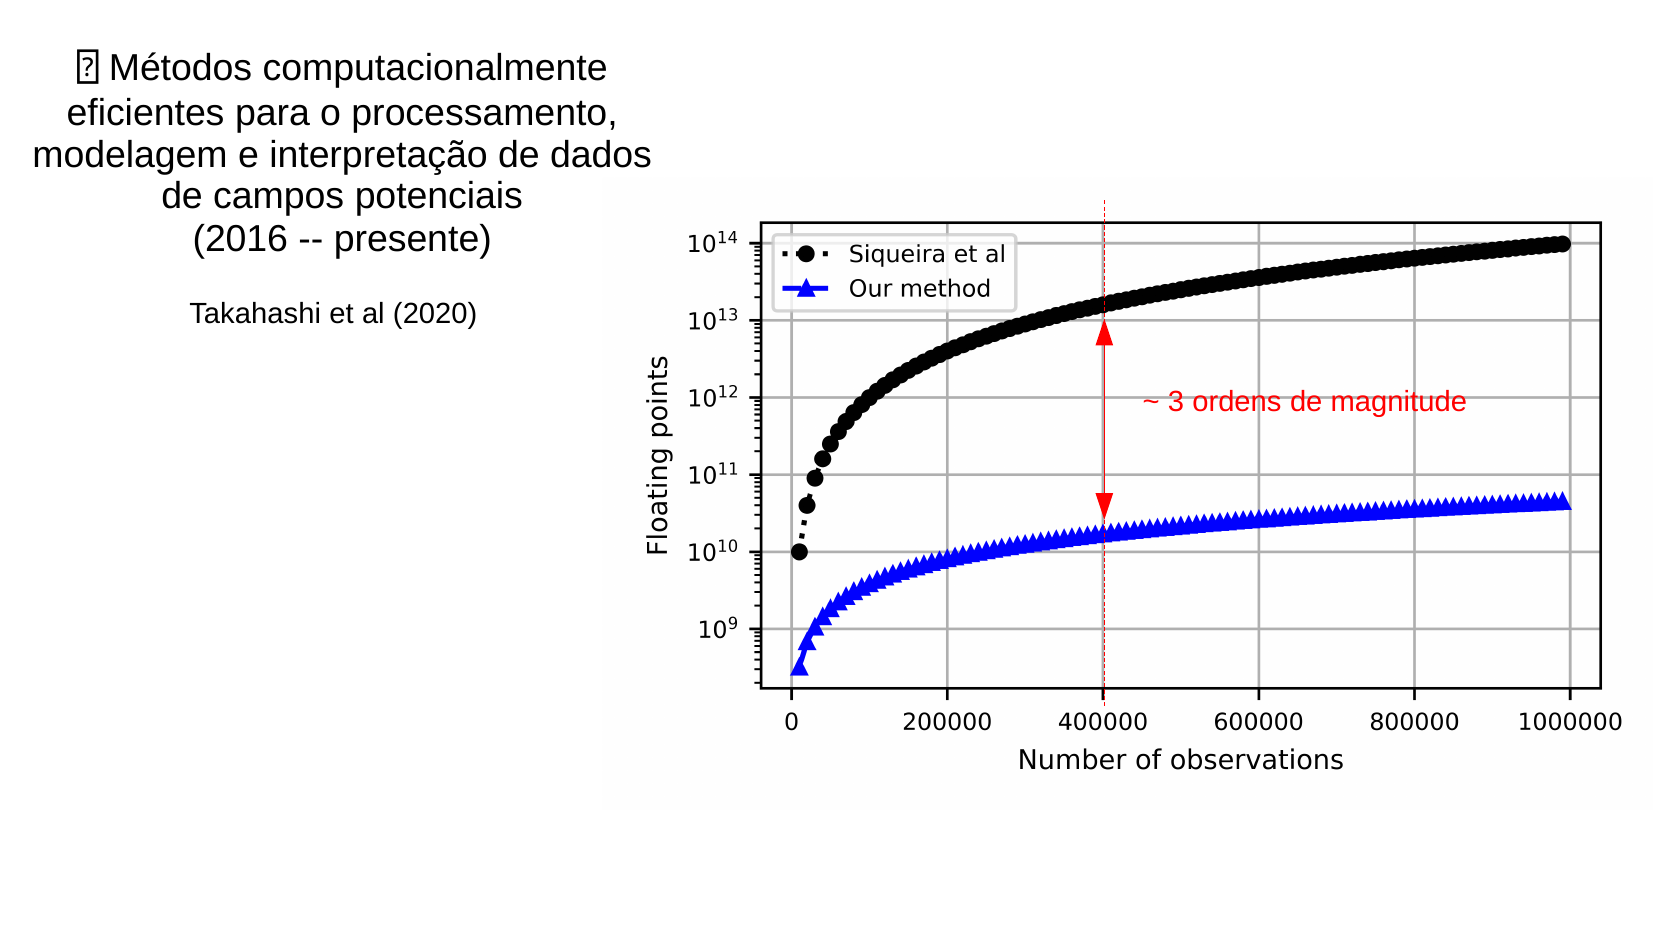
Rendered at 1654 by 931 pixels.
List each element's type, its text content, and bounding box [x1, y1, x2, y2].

text_box ~ 3 ordens de magnitude [1127, 377, 1483, 426]
text_box ⍰ Métodos computacionalmente eficientes para o processamento, modelagem e interpretação de dados de campos potenciais (2016 -- presente) [17, 32, 674, 272]
picture [602, 177, 1654, 810]
text_box Takahashi et al (2020) [85, 289, 582, 337]
